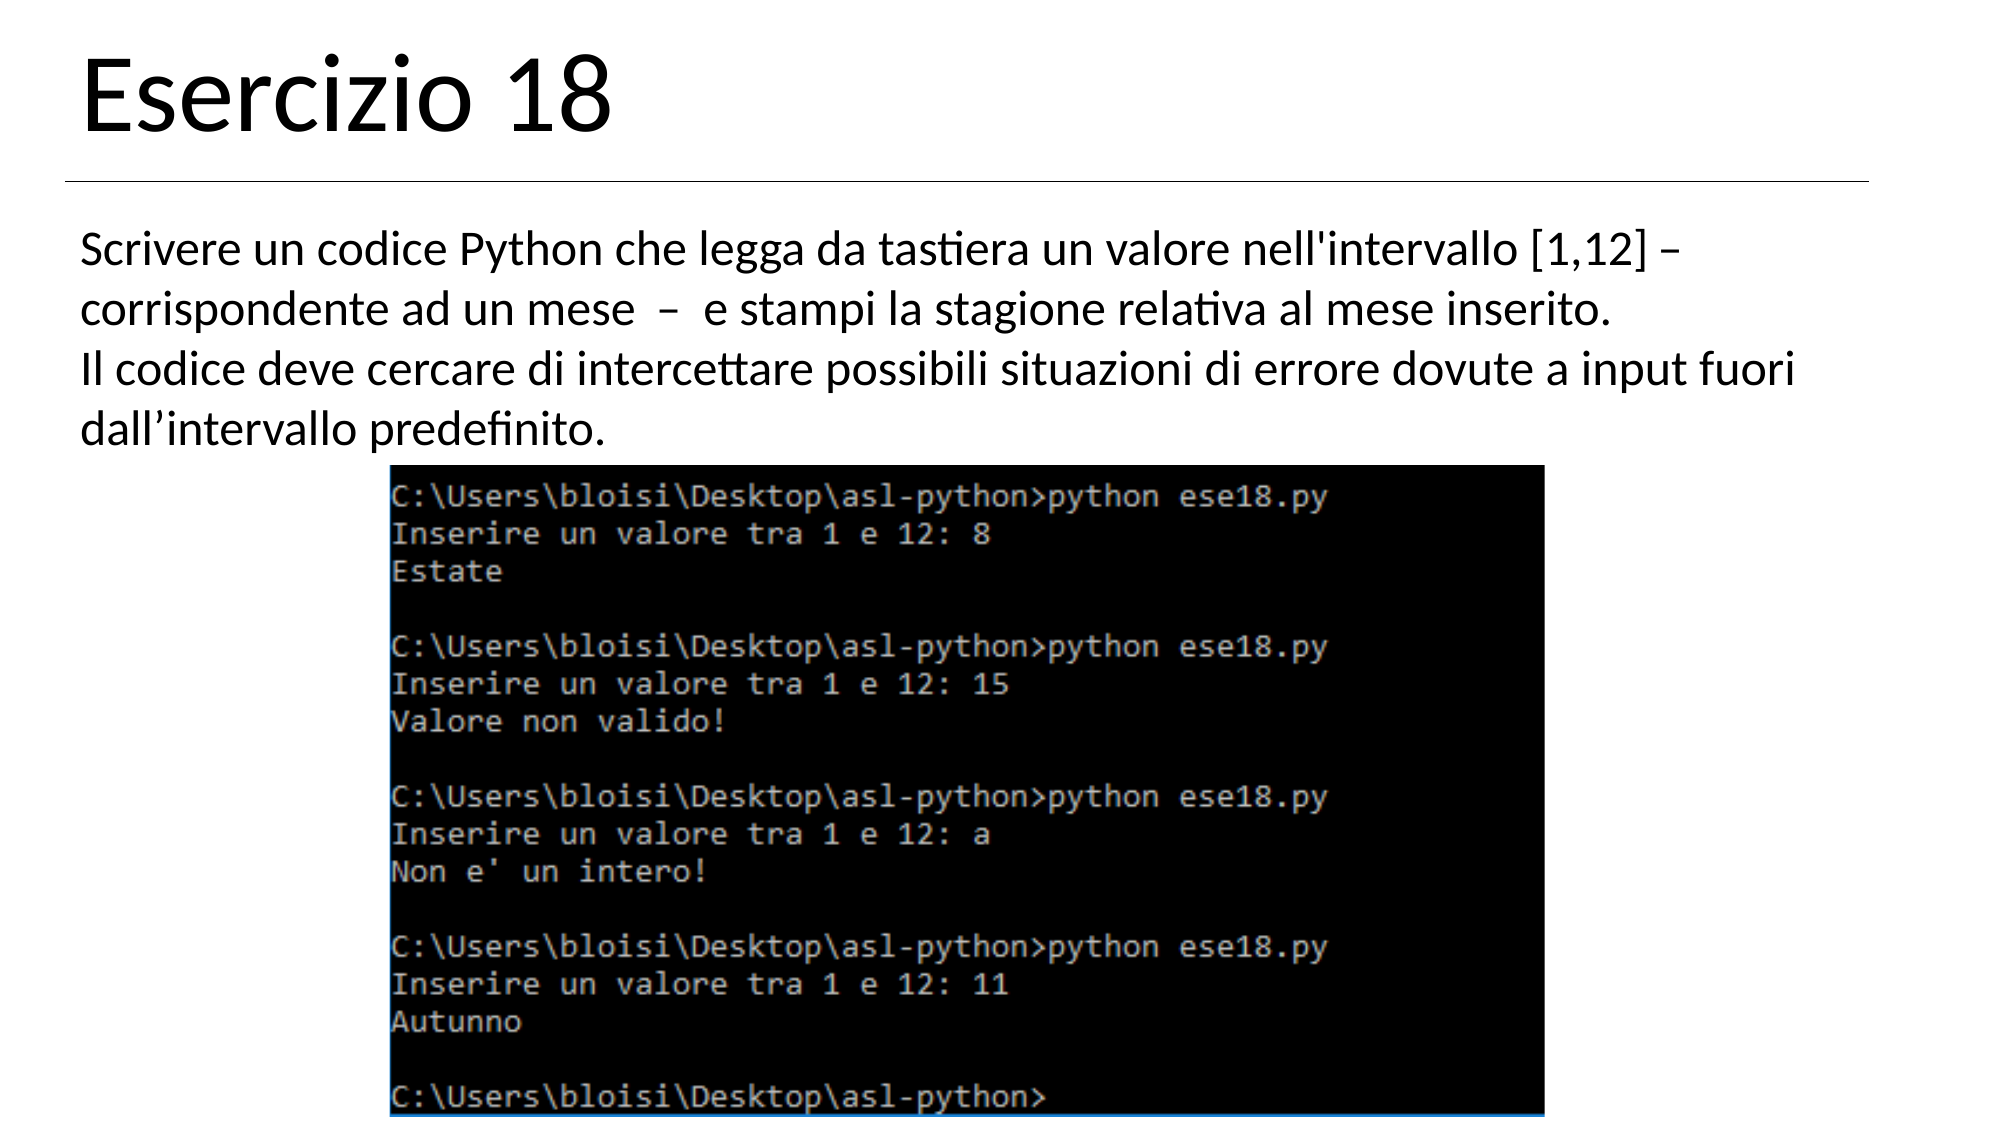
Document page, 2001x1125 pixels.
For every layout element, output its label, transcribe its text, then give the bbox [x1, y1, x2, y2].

text_box Scrivere un codice Python che legga da tastiera un valore nell'intervallo [1,12] ̶ corrispondente ad un mese ̶ e stampi la stagione relativa al mese inserito. Il codice deve cercare di intercettare possibili situazioni di errore dovute a input fuori dall’intervallo predefinito. [65, 208, 1825, 463]
picture [389, 465, 1545, 1118]
text_box Esercizio 18 [64, 26, 1899, 184]
